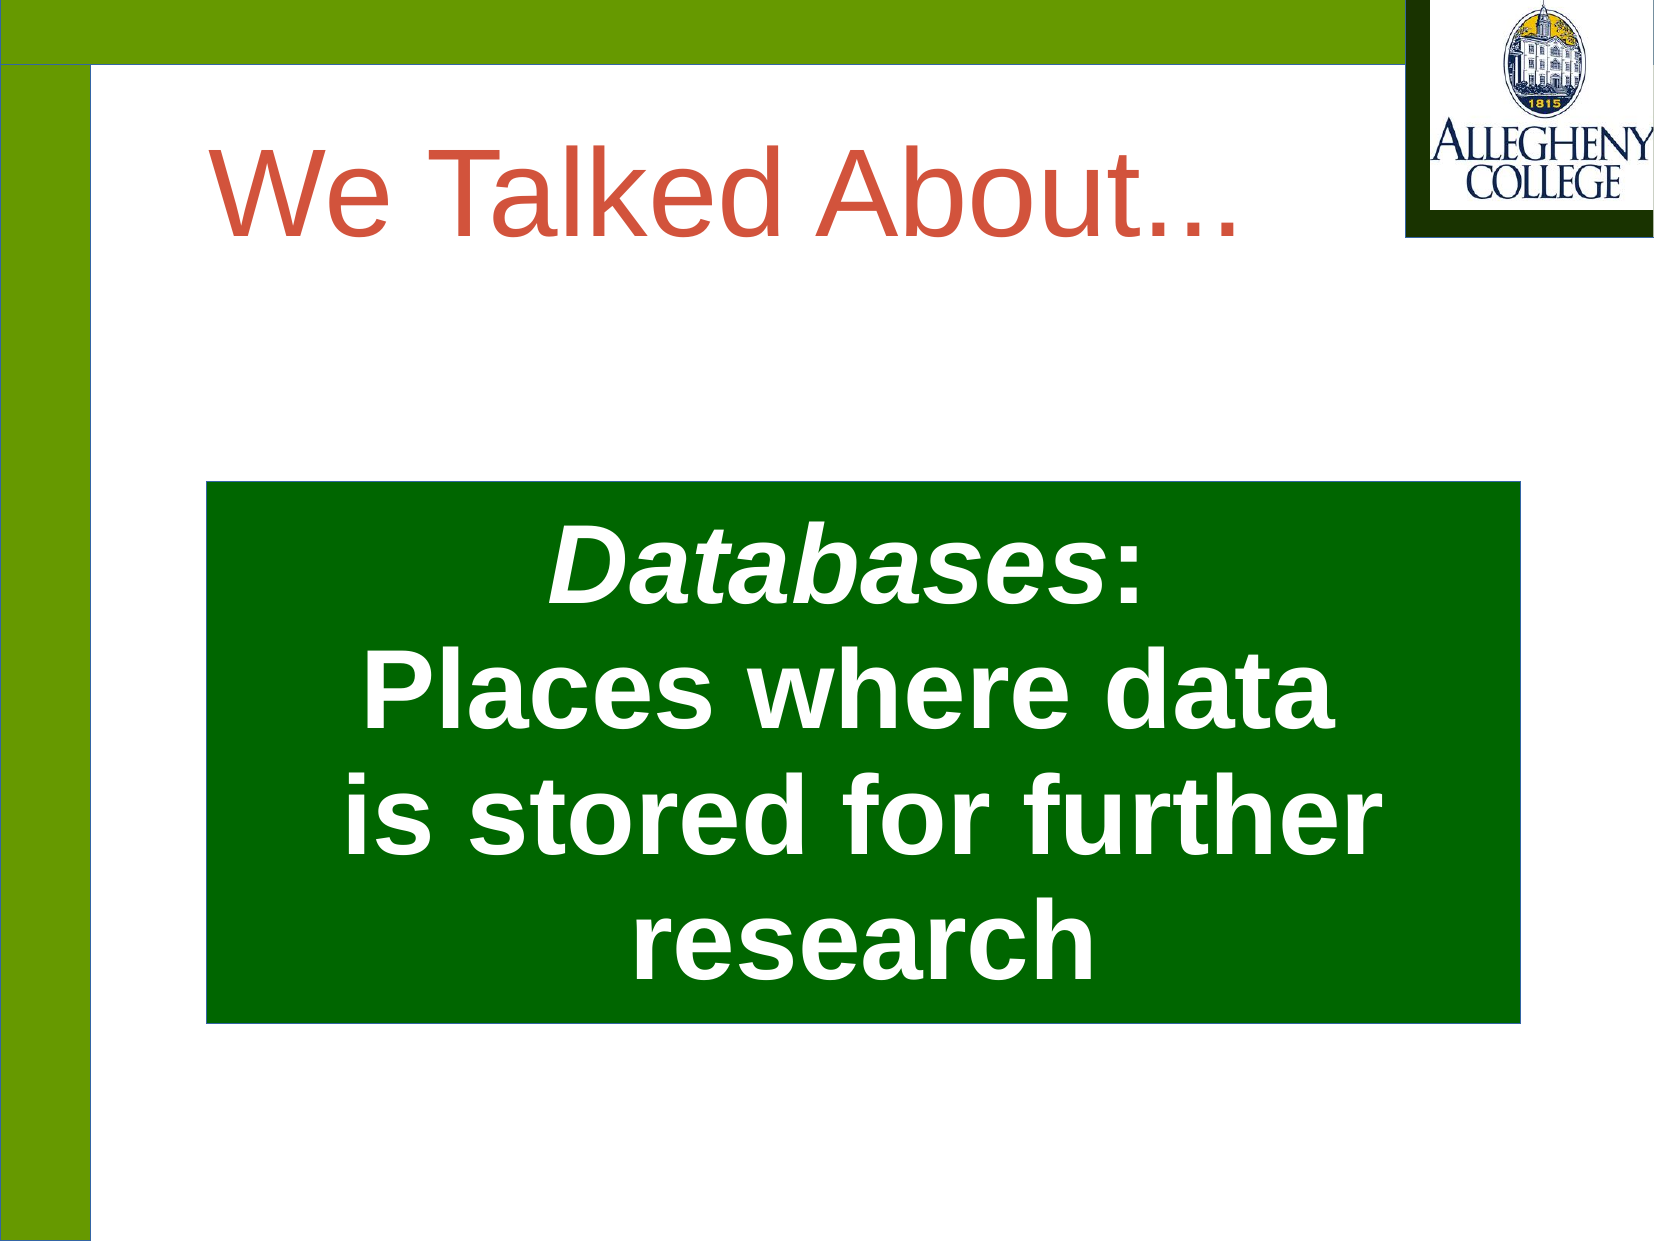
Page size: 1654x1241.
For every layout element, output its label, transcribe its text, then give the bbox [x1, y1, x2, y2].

text_box We Talked About... [193, 104, 1378, 268]
text_box Databases: Places where data is stored for further research [206, 481, 1521, 1024]
picture [1430, 0, 1654, 210]
text_box [0, 0, 1654, 1241]
